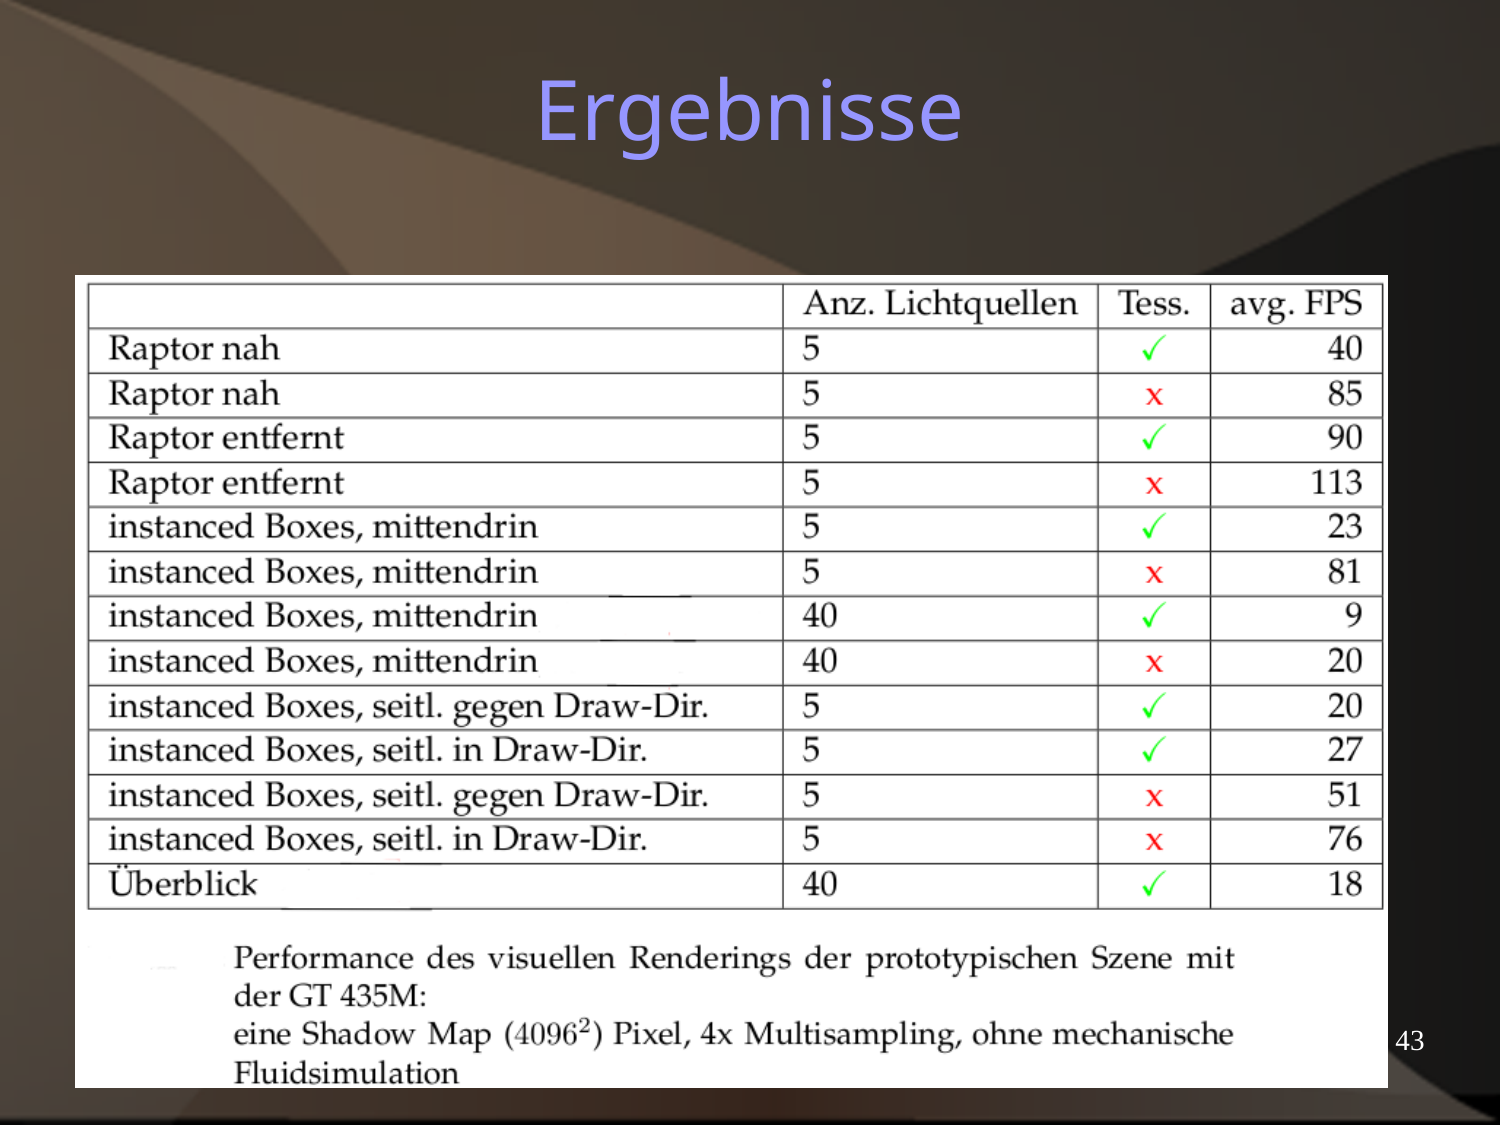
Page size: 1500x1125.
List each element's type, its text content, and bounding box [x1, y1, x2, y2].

picture [0, 0, 1500, 1125]
text_box Ergebnisse [75, 0, 1426, 216]
